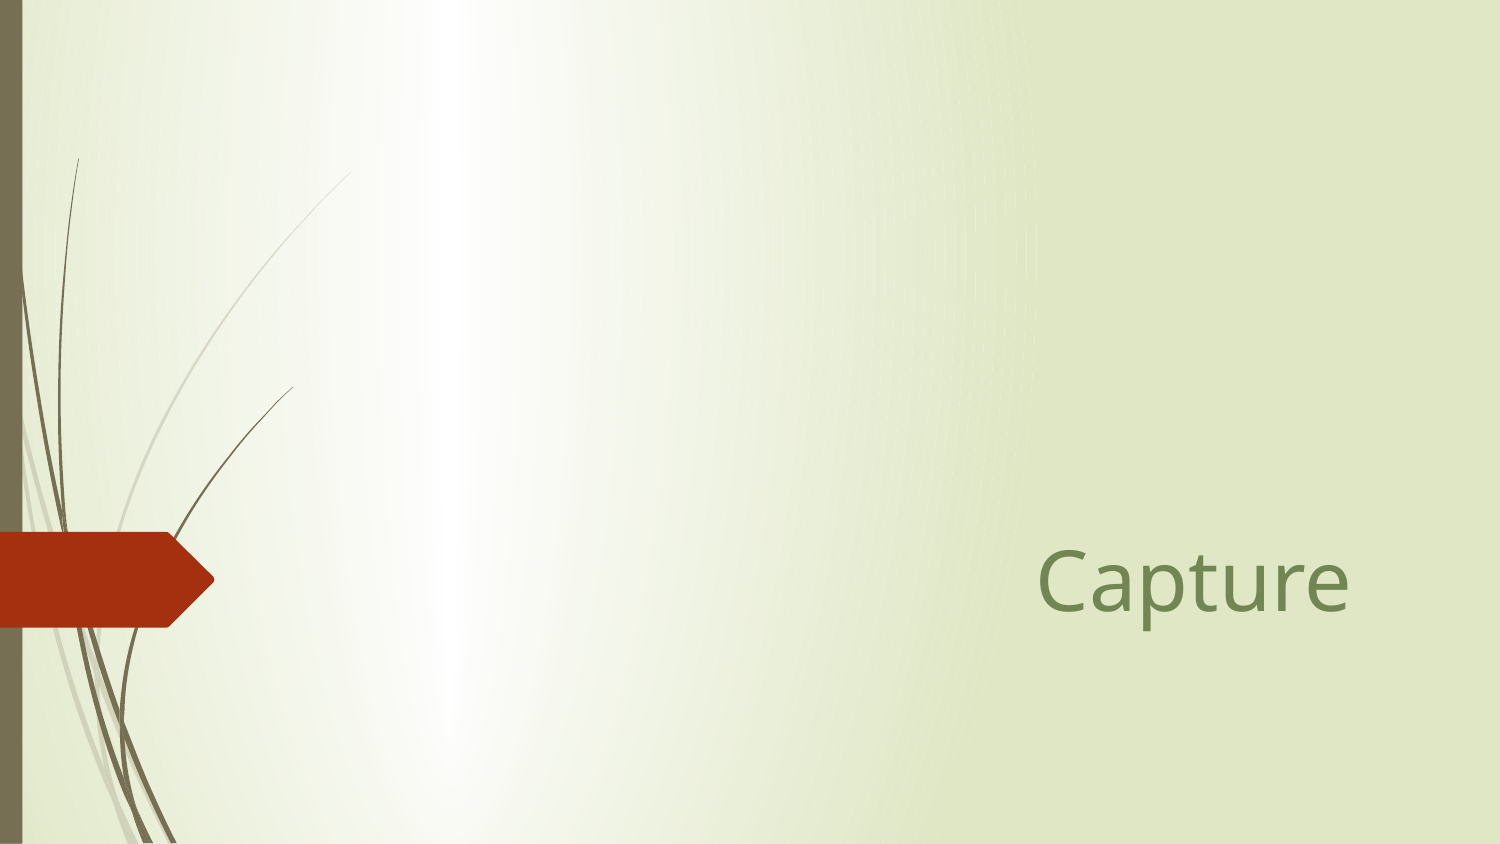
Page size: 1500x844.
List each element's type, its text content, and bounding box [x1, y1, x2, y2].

title Capture [132, 297, 1368, 636]
